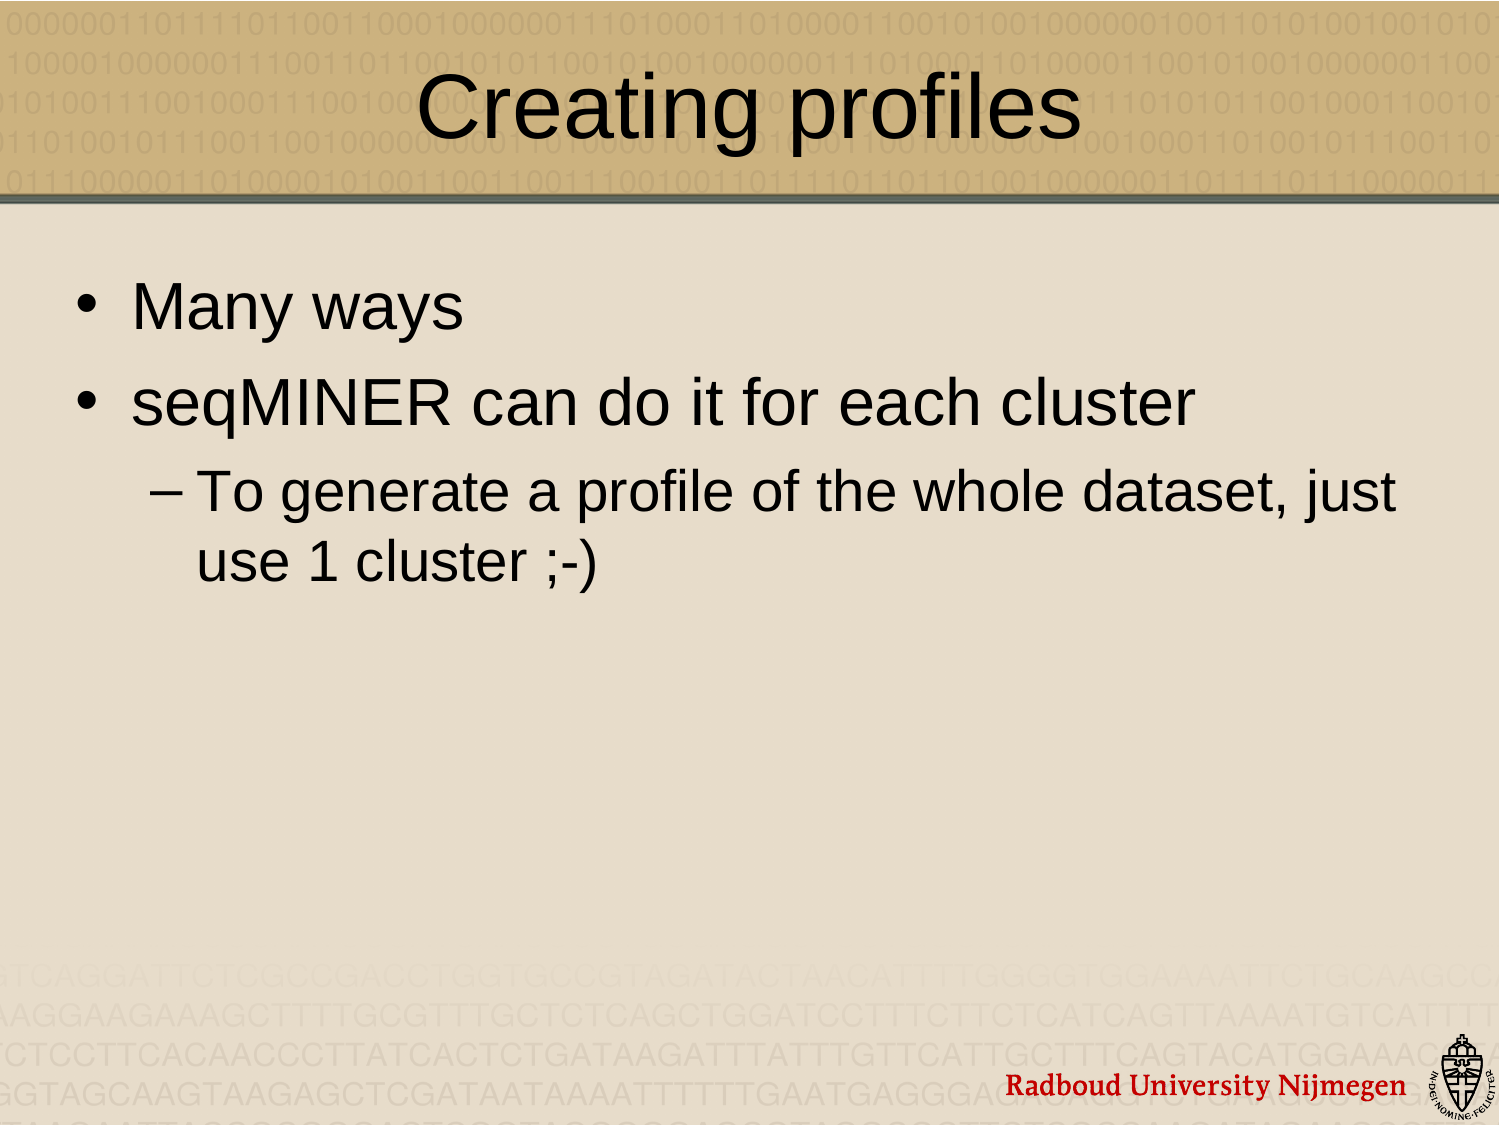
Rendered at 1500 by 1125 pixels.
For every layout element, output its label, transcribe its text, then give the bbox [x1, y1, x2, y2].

title Creating profiles [75, 7, 1425, 196]
list Many ways seqMINER can do it for each cluster To generate a profile of the whole dataset, just use 1 cluster ;-) [75, 262, 1426, 1006]
picture [0, 1, 1500, 1125]
